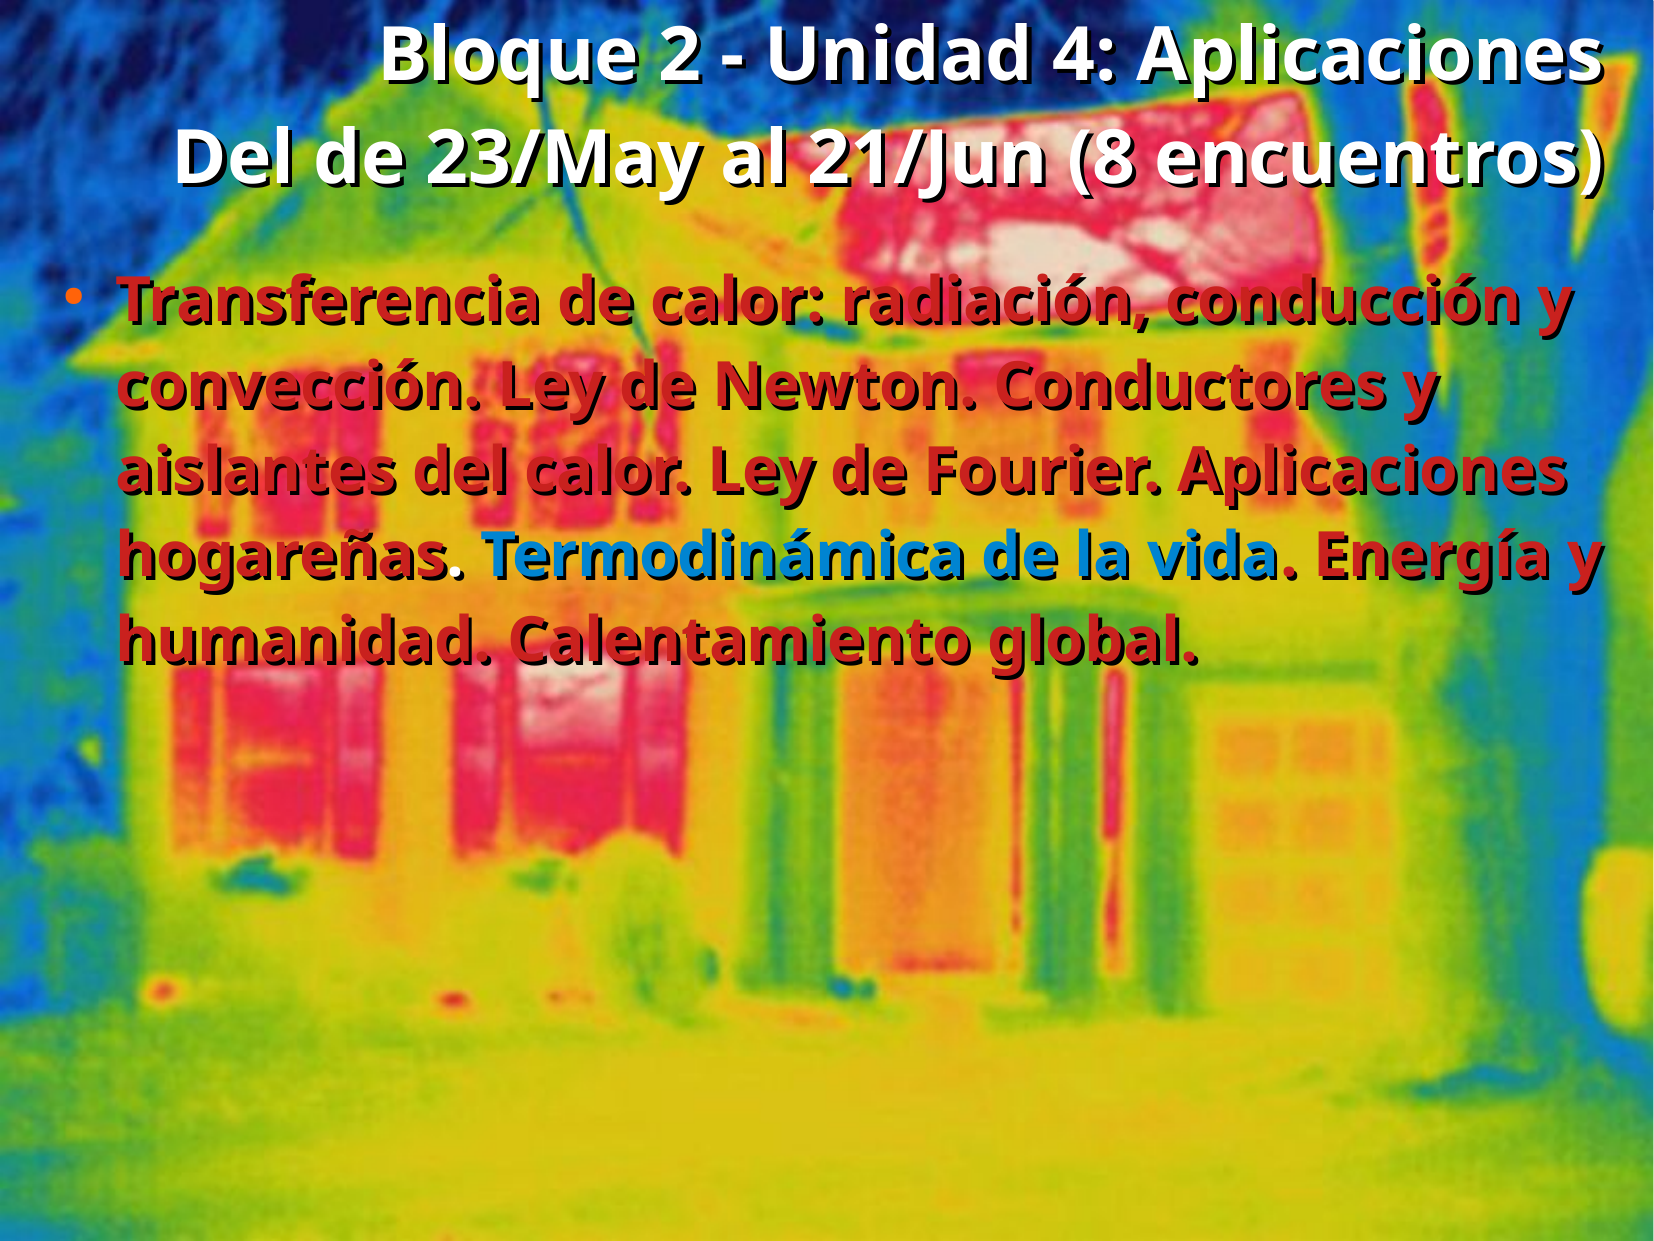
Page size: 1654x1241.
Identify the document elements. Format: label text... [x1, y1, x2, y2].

picture [0, 0, 1654, 1241]
list Transferencia de calor: radiación, conducción y convección. Ley de Newton. Conductores y aislantes del calor. Ley de Fourier. Aplicaciones hogareñas. Termodinámica de la vida. Energía y humanidad. Calentamiento global. [45, 255, 1606, 1156]
title Bloque 2 - Unidad 4: Aplicaciones Del de 23/May al 21/Jun (8 encuentros) [45, 11, 1606, 195]
